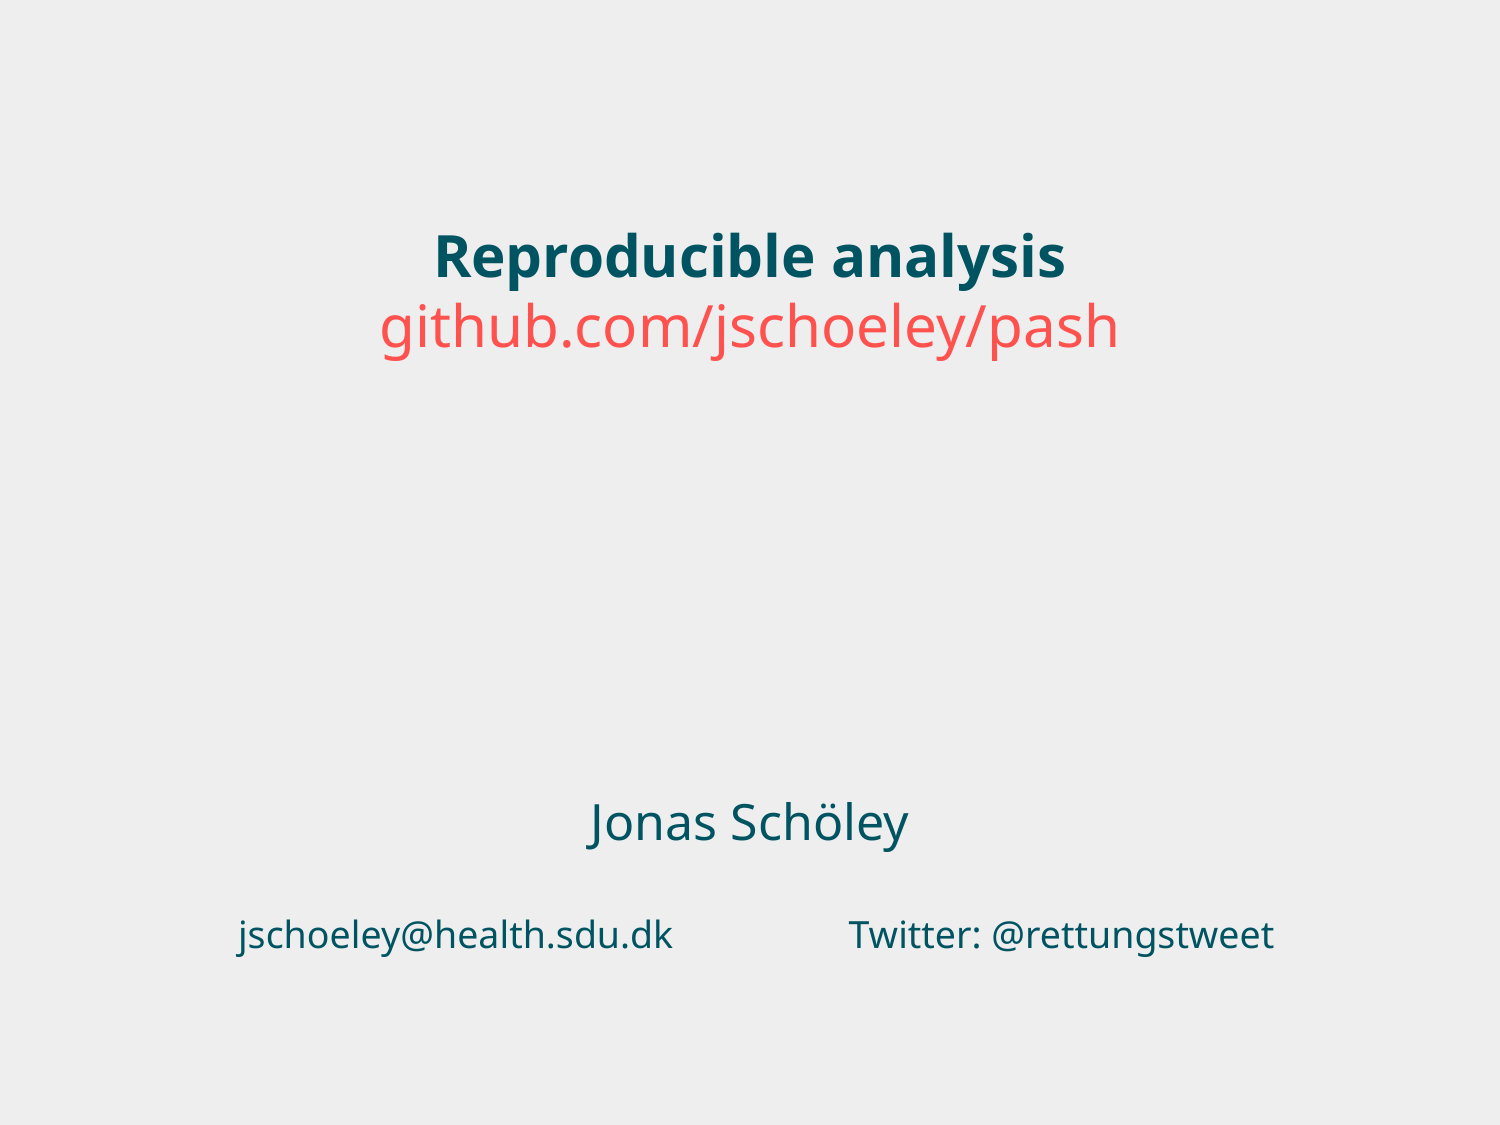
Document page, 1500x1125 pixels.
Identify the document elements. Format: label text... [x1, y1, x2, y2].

text_box jschoeley@health.sdu.dk [223, 878, 716, 988]
text_box Reproducible analysis github.com/jschoeley/pash [51, 203, 1449, 617]
text_box Twitter: @rettungstweet [797, 878, 1290, 988]
text_box Jonas Schöley [550, 775, 950, 846]
